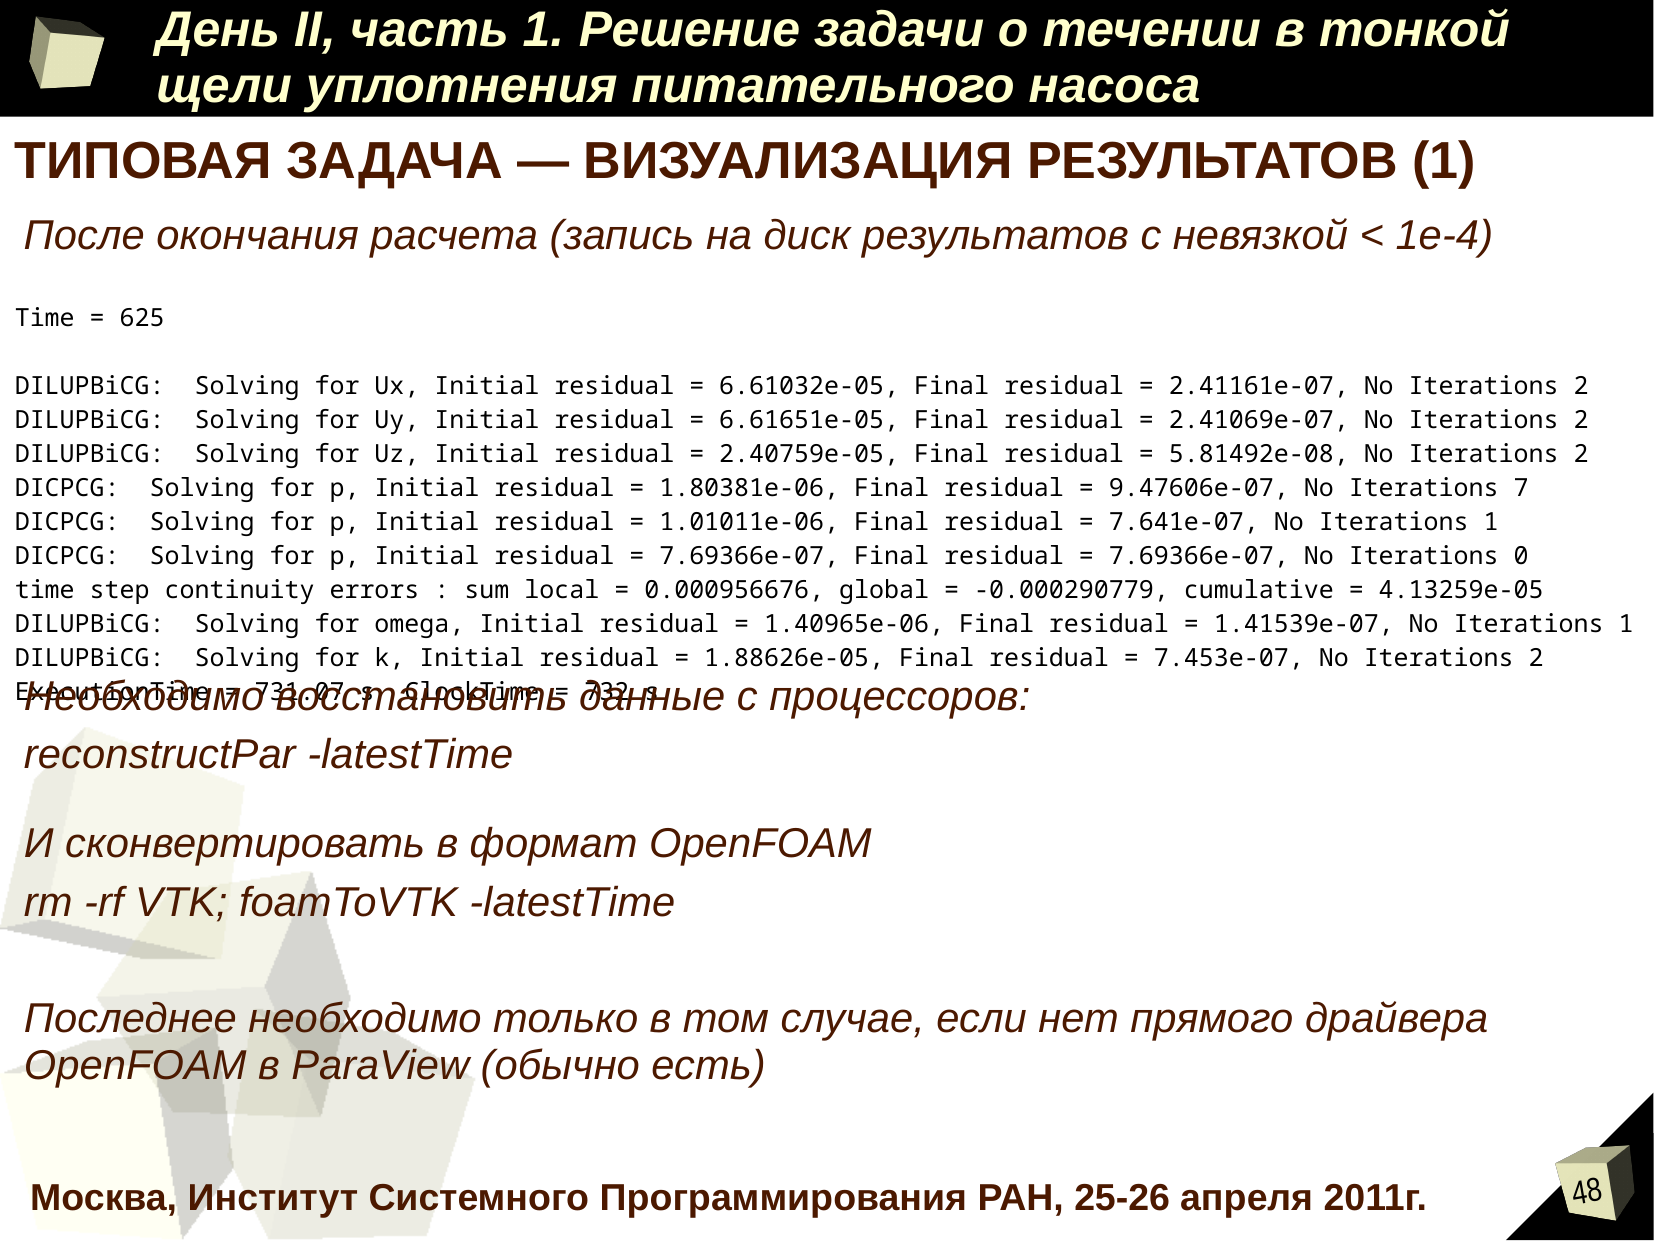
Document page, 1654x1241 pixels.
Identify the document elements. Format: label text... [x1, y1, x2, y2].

text_box И сконвертировать в формат OpenFOAM rm -rf VTK; foamToVTK -latestTime Последнее необходимо только в том случае, если нет прямого драйвера OpenFOAM в ParaView (обычно есть) [9, 812, 1654, 1096]
text_box ТИПОВАЯ ЗАДАЧА — ВИЗУАЛИЗАЦИЯ РЕЗУЛЬТАТОВ (1) [0, 124, 1654, 214]
picture [464, 1193, 472, 1198]
text_box Time = 625 DILUPBiCG: Solving for Ux, Initial residual = 6.61032e-05, Final residual = 2.41161e-07, No Iterations 2 DILUPBiCG: Solving for Uy, Initial residual = 6.61651e-05, Final residual = 2.41069e-07, No Iterations 2 DILUPBiCG: Solving for Uz, Initial residual = 2.40759e-05, Final residual = 5.81492e-08, No Iterations 2 DICPCG: Solving for p, Initial residual = 1.80381e-06, Final residual = 9.47606e-07, No Iterations 7 DICPCG: Solving for p, Initial residual = 1.01011e-06, Final residual = 7.641e-07, No Iterations 1 DICPCG: Solving for p, Initial residual = 7.69366e-07, Final residual = 7.69366e-07, No Iterations 0 time step continuity errors : sum local = 0.000956676, global = -0.000290779, cumulative = 4.13259e-05 DILUPBiCG: Solving for omega, Initial residual = 1.40965e-06, Final residual = 1.41539e-07, No Iterations 1 DILUPBiCG: Solving for k, Initial residual = 1.88626e-05, Final residual = 7.453e-07, No Iterations 2 ExecutionTime = 731.07 s ClockTime = 732 s [0, 292, 1654, 650]
text_box После окончания расчета (запись на диск результатов с невязкой < 1e-4) [9, 204, 1654, 266]
text_box Необходимо восстановить данные с процессоров: reconstructPar -latestTime [9, 665, 1654, 785]
picture [0, 726, 477, 1241]
